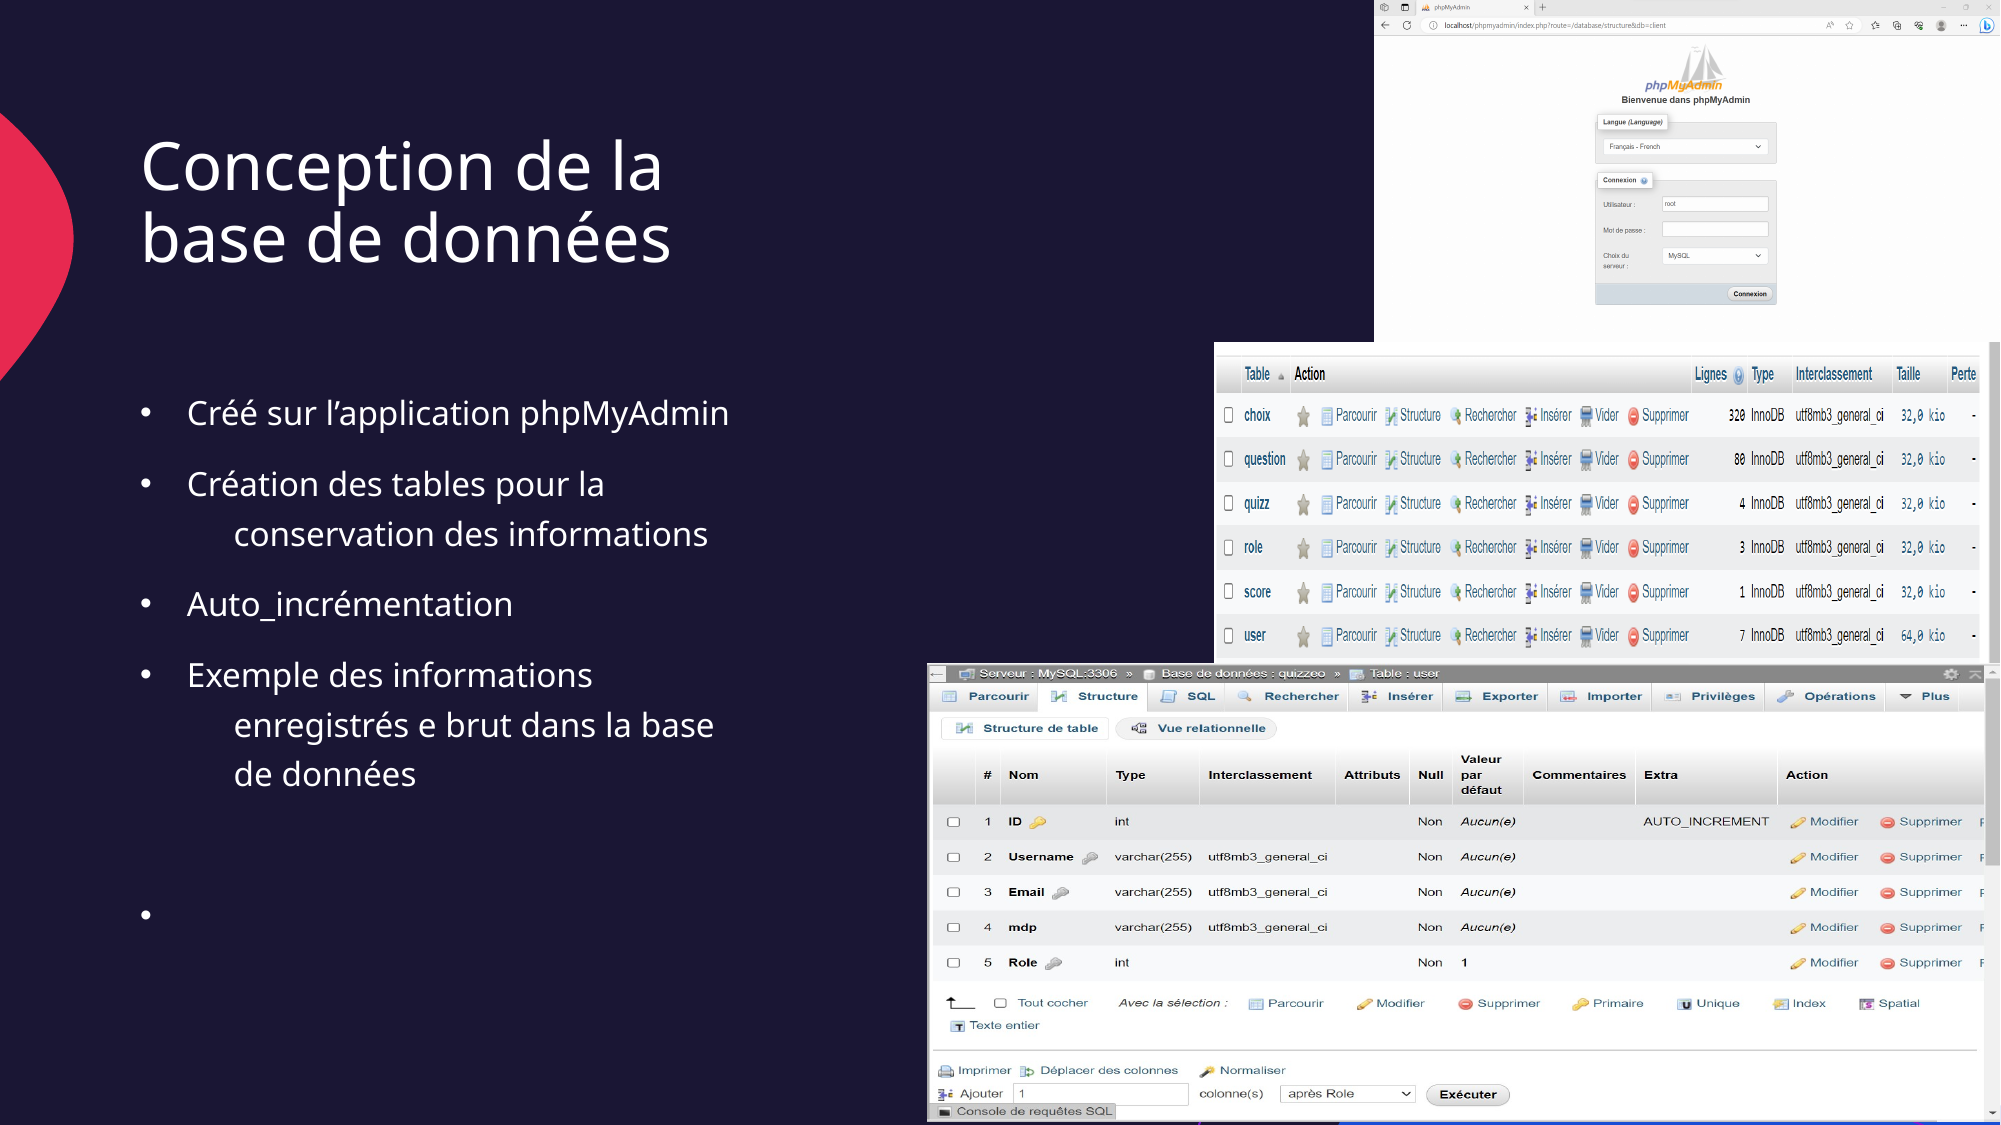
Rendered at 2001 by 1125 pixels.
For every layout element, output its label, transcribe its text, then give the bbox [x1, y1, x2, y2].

picture [927, 0, 2000, 1122]
list Créé sur l’application phpMyAdmin Création des tables pour la conservation des informations Auto_incrémentation Exemple des informations enregistrés e brut dans la base de données [125, 375, 751, 1000]
title Conception de la base de données [125, 125, 751, 375]
